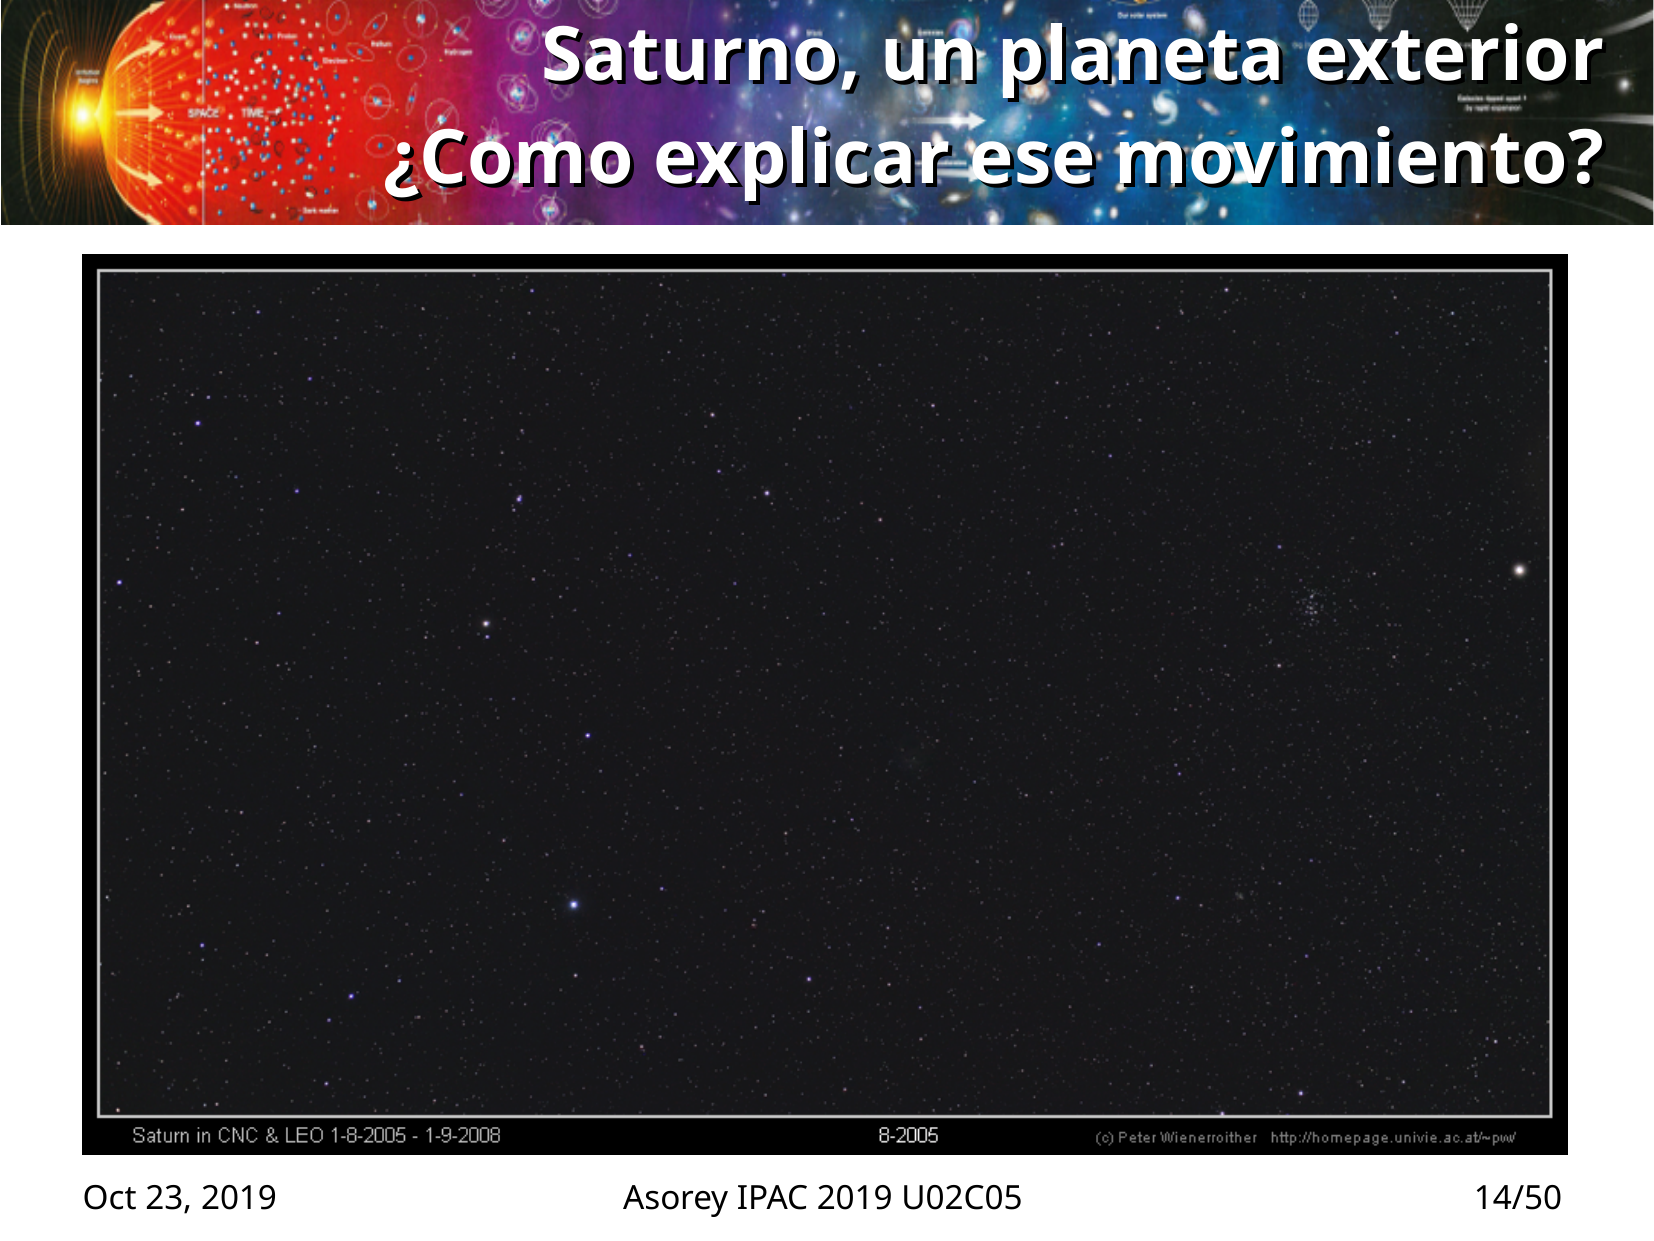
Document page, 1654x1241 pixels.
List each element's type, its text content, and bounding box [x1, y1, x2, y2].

title Saturno, un planeta exterior ¿Como explicar ese movimiento? [45, 11, 1606, 195]
picture [82, 254, 1568, 1156]
picture [1, 0, 1654, 225]
